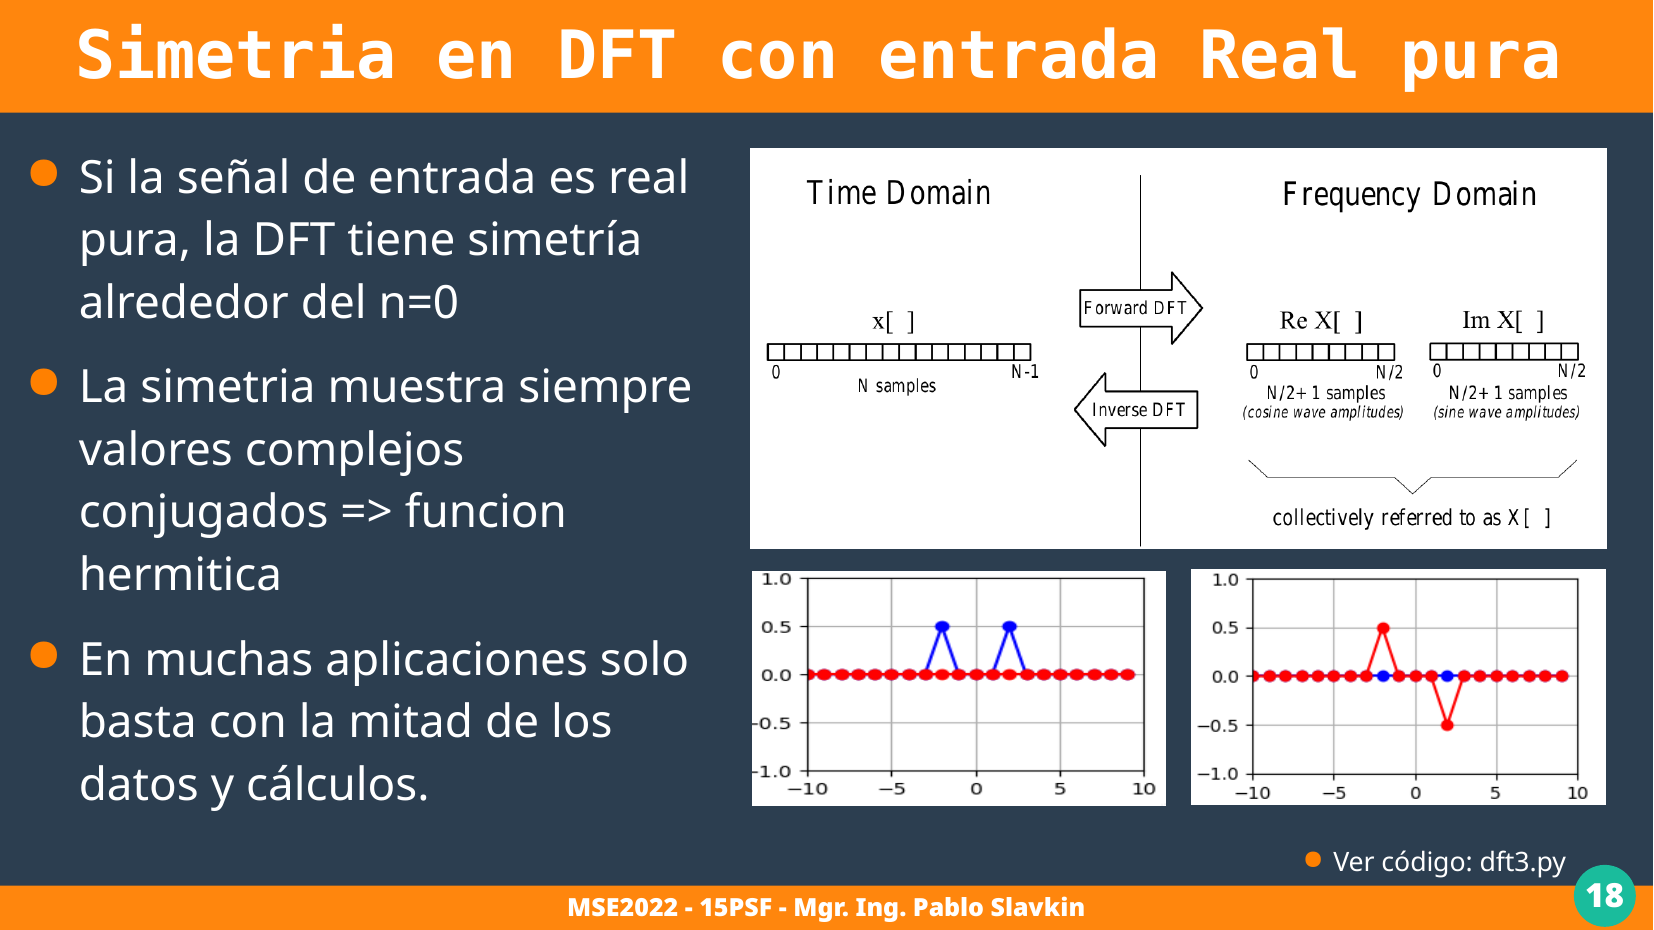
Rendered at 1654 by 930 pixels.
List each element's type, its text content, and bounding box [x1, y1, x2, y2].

picture [1191, 569, 1606, 805]
list Si la señal de entrada es real pura, la DFT tiene simetría alrededor del n=0 La simetria muestra siempre valores complejos conjugados => funcion hermitica En muchas aplicaciones solo basta con la mitad de los datos y cálculos. [7, 144, 713, 826]
list Ver código: dft3.py [1292, 842, 1567, 881]
picture [752, 571, 1166, 806]
picture [750, 148, 1607, 549]
title Simetria en DFT con entrada Real pura [75, 16, 1651, 113]
